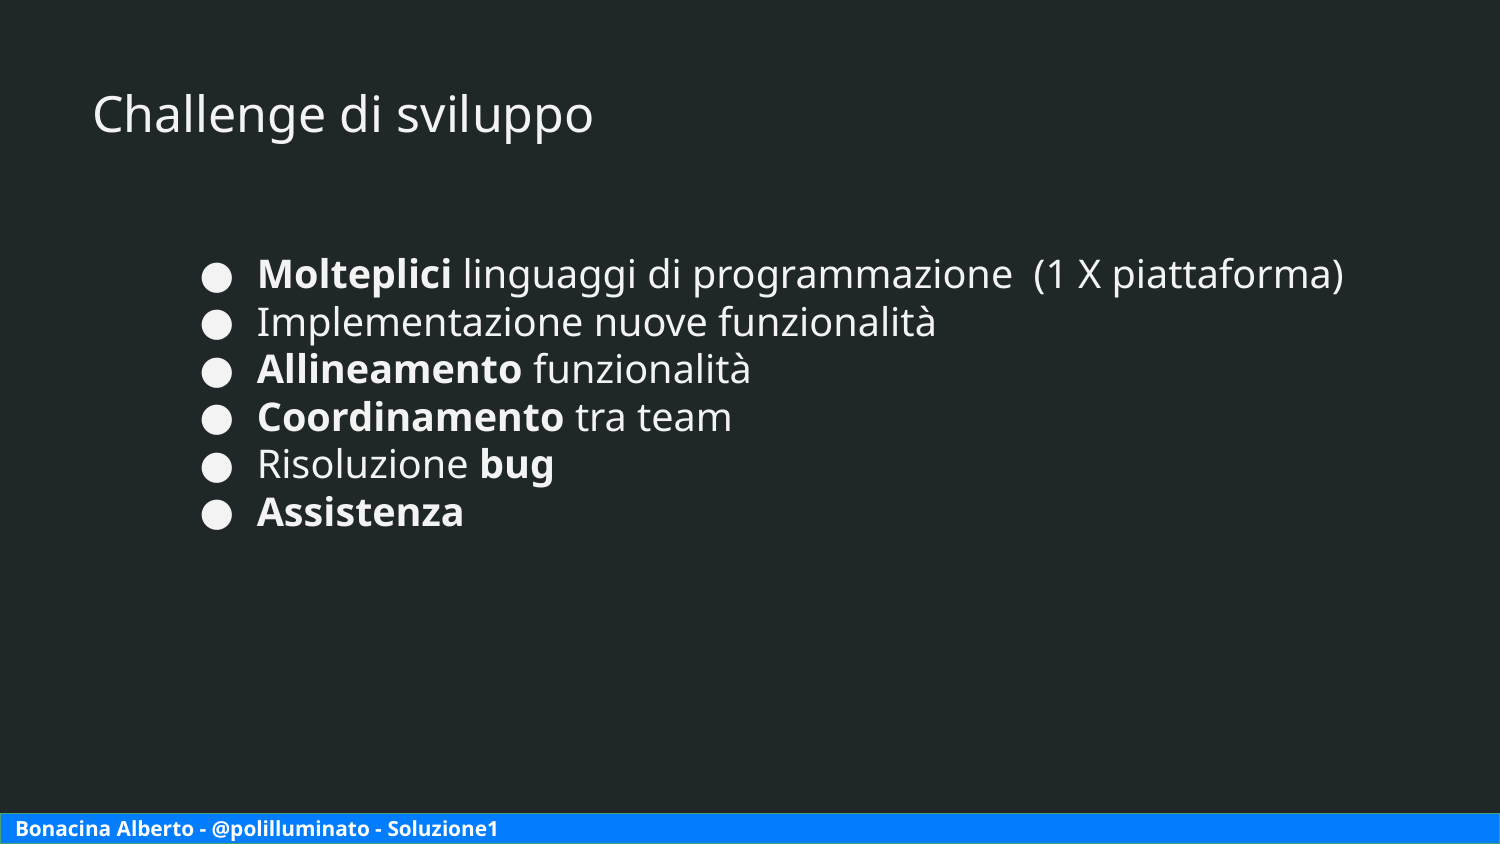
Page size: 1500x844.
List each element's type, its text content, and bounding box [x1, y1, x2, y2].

text_box Molteplici linguaggi di programmazione (1 X piattaforma) Implementazione nuove funzionalità Allineamento funzionalità Coordinamento tra team Risoluzione bug Assistenza [166, 234, 1456, 550]
text_box Bonacina Alberto - @polilluminato - Soluzione1 [0, 800, 1500, 844]
text_box Challenge di sviluppo [77, 67, 699, 159]
